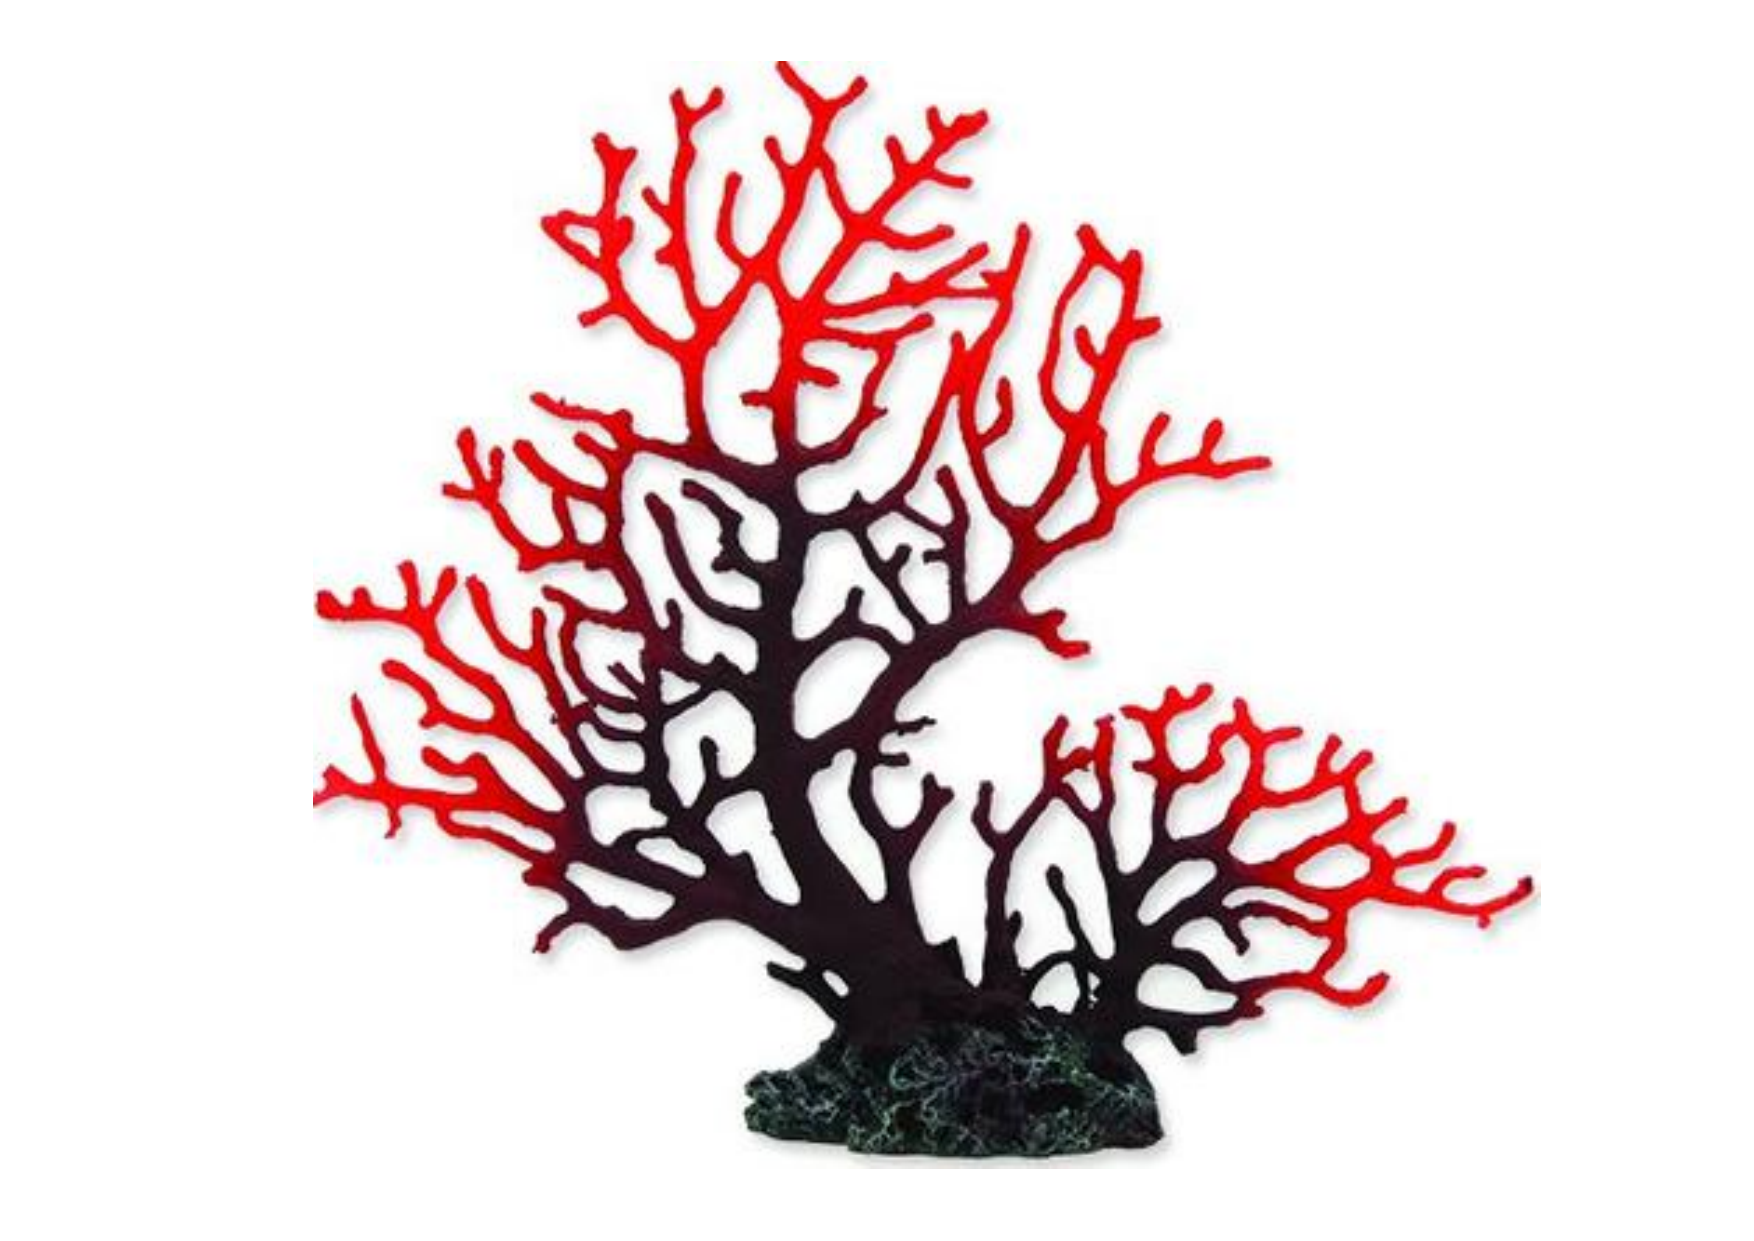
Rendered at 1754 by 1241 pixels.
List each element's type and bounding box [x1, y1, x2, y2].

picture [313, 61, 1541, 1169]
